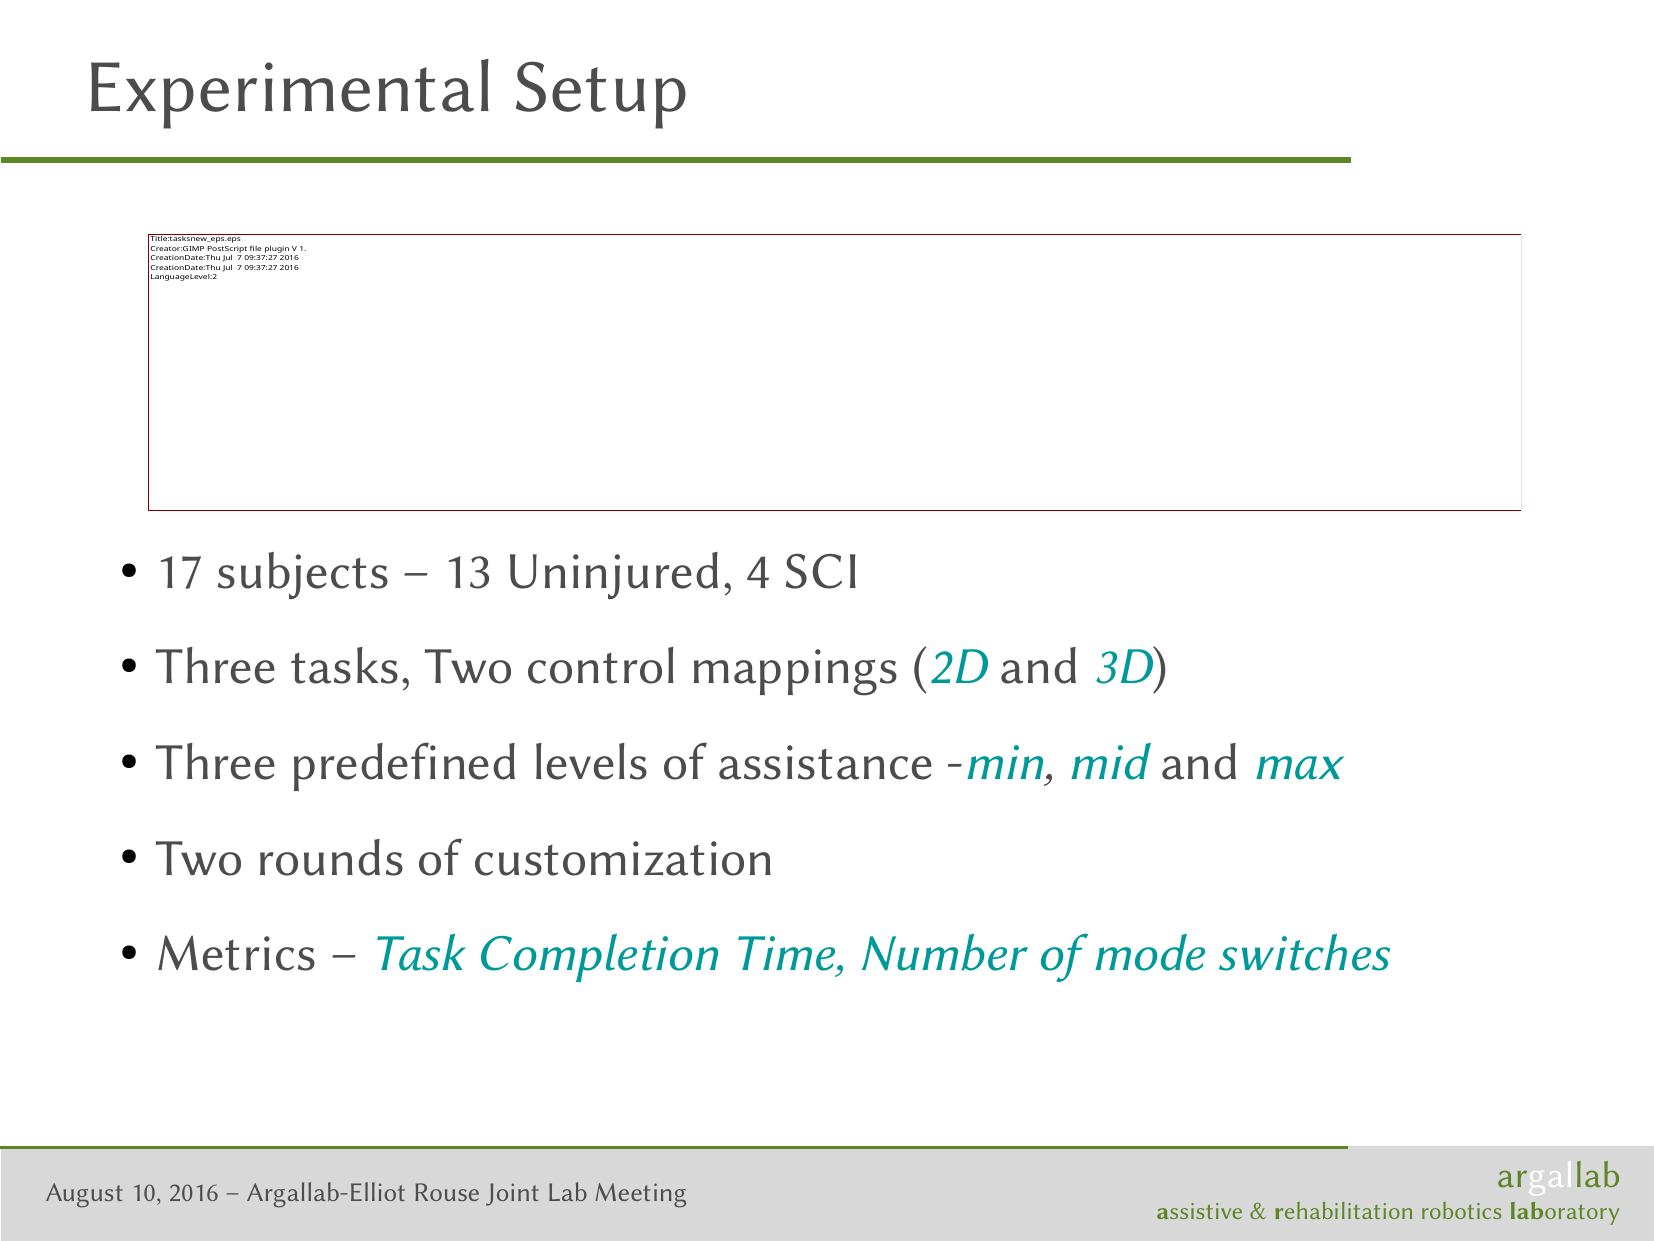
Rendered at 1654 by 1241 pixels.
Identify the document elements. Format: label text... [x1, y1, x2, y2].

text_box 17 subjects – 13 Uninjured, 4 SCI Three tasks, Two control mappings (2D and 3D) Three predefined levels of assistance -min, mid and max Two rounds of customization Metrics – Task Completion Time, Number of mode switches [105, 534, 1636, 993]
picture [147, 233, 1522, 511]
text_box Experimental Setup [69, 36, 1621, 138]
